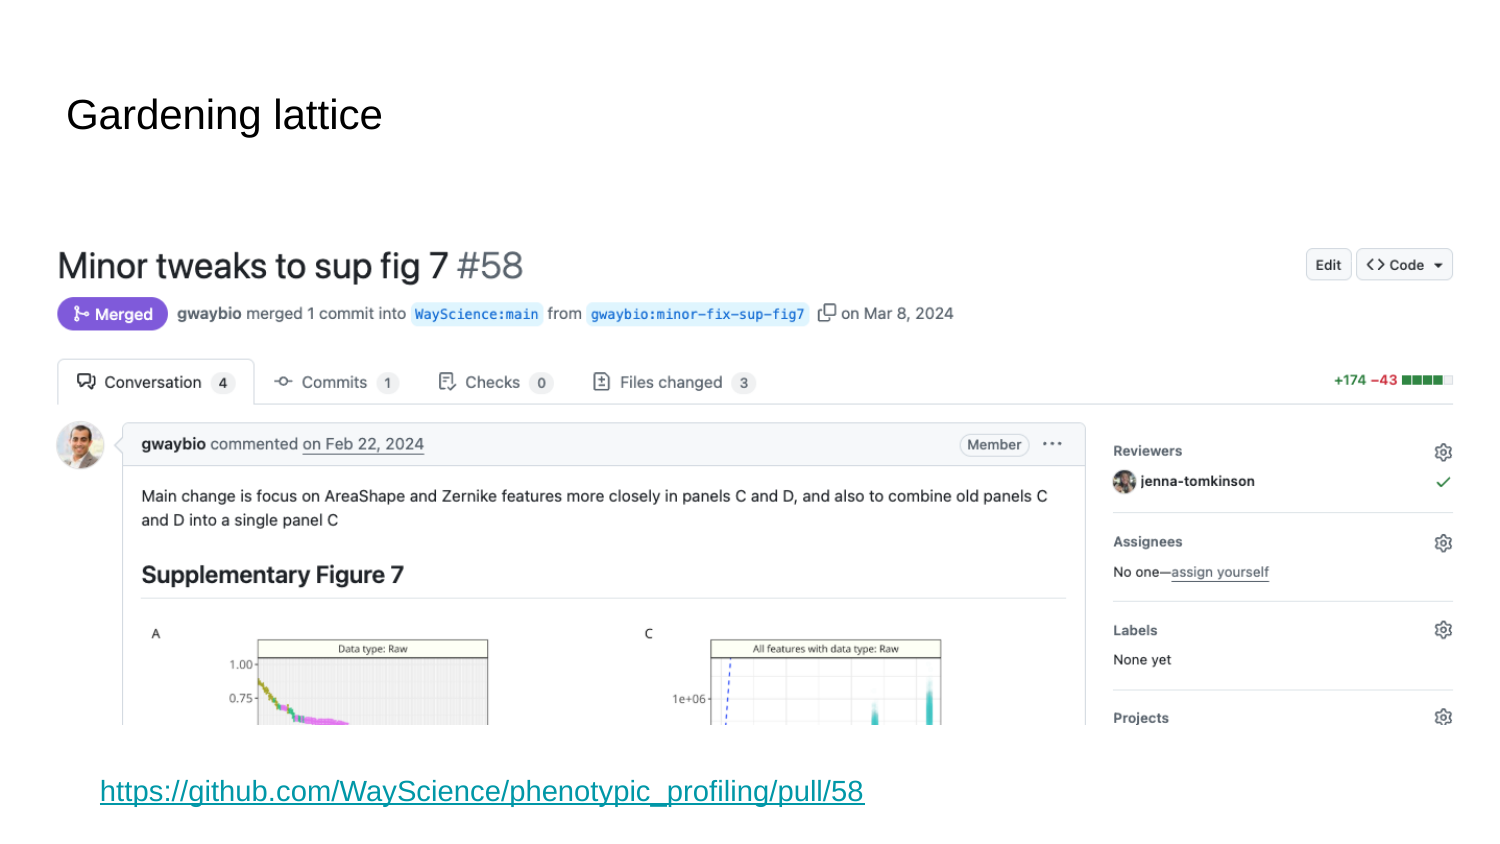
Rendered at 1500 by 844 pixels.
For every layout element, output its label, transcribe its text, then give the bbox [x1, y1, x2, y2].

text_box Gardening lattice [51, 72, 1449, 199]
picture [24, 223, 1475, 725]
text_box https://github.com/WayScience/phenotypic_profiling/pull/58 [84, 757, 982, 823]
